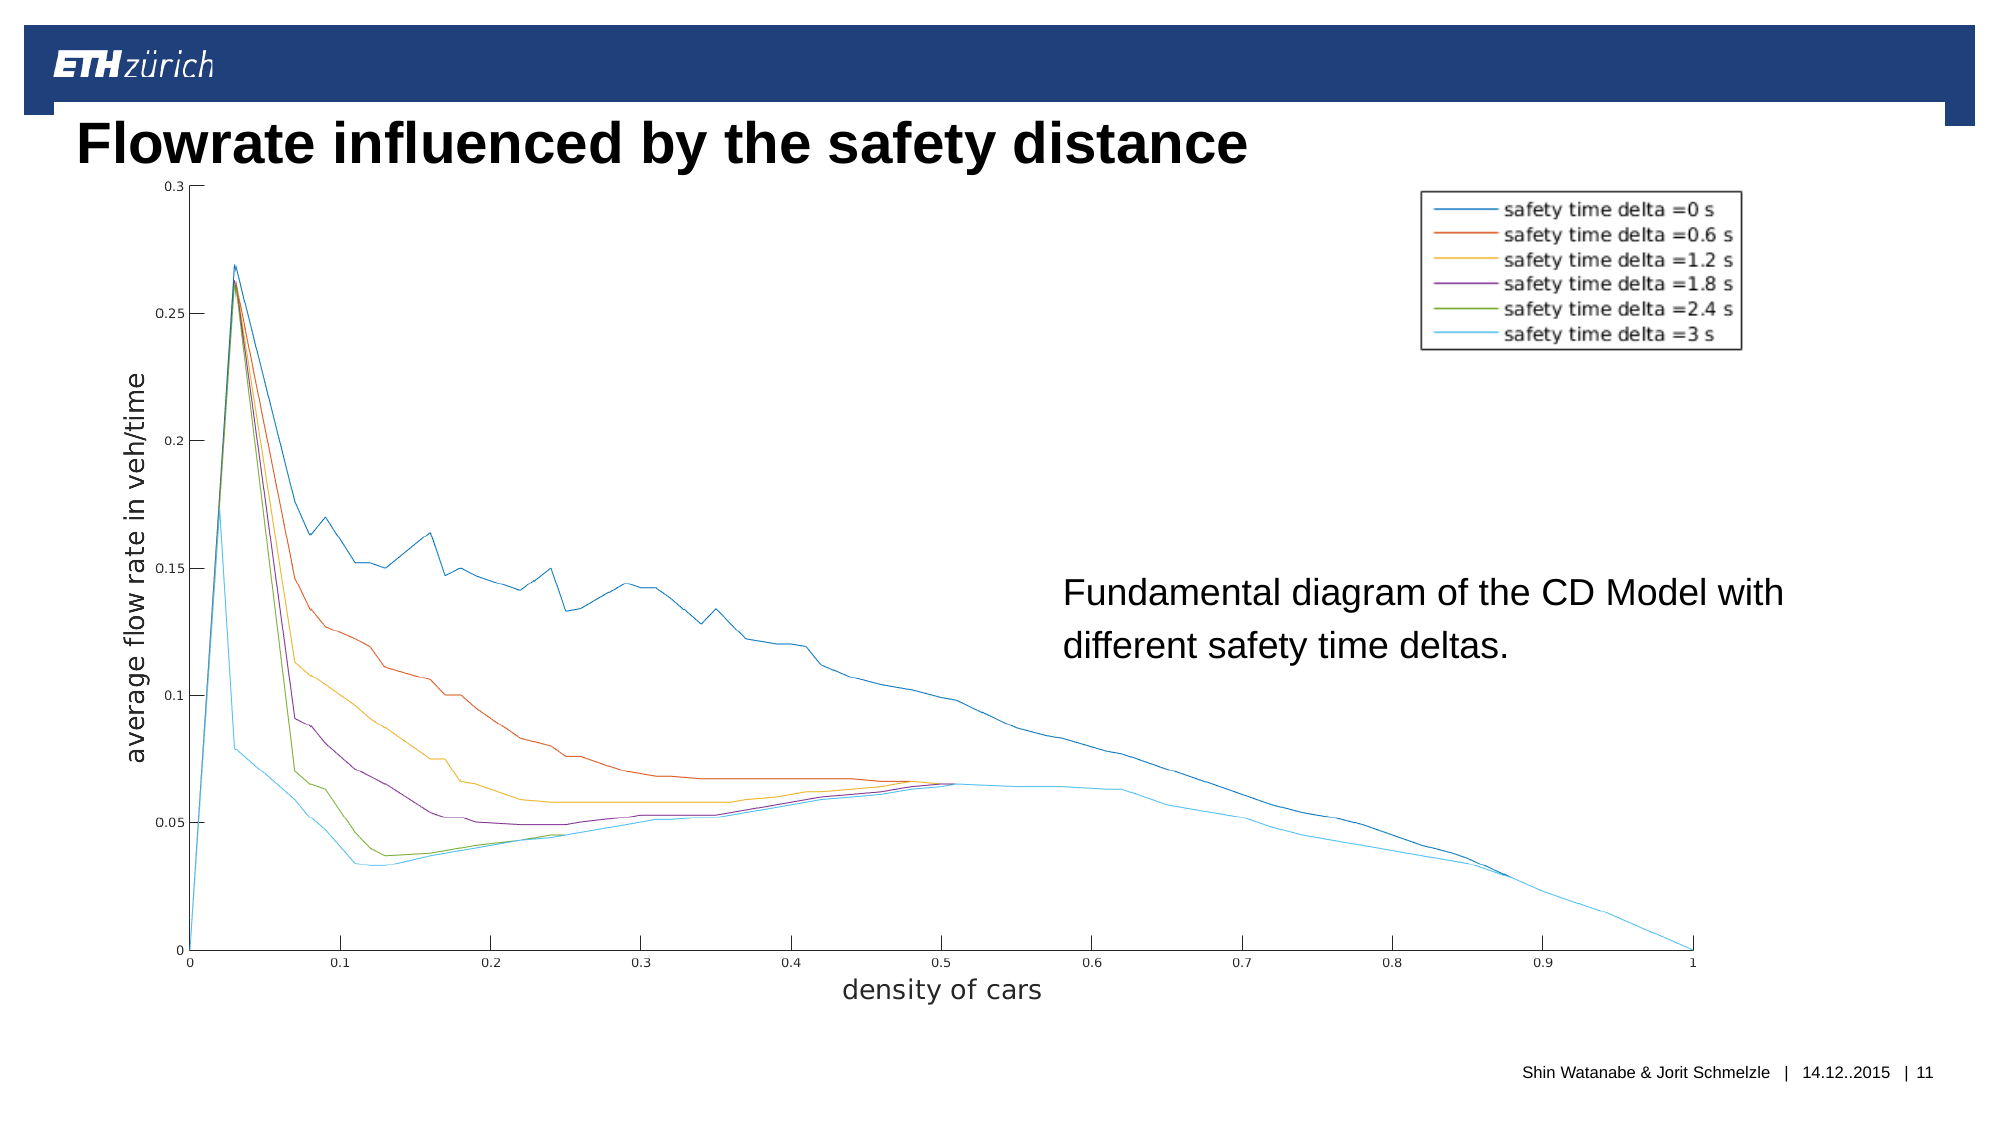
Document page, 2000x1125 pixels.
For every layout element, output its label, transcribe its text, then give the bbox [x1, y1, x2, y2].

picture [0, 115, 1878, 1052]
list Fundamental diagram of the CD Model with different safety time deltas. [980, 571, 1886, 662]
title Flowrate influenced by the safety distance [53, 101, 1945, 262]
